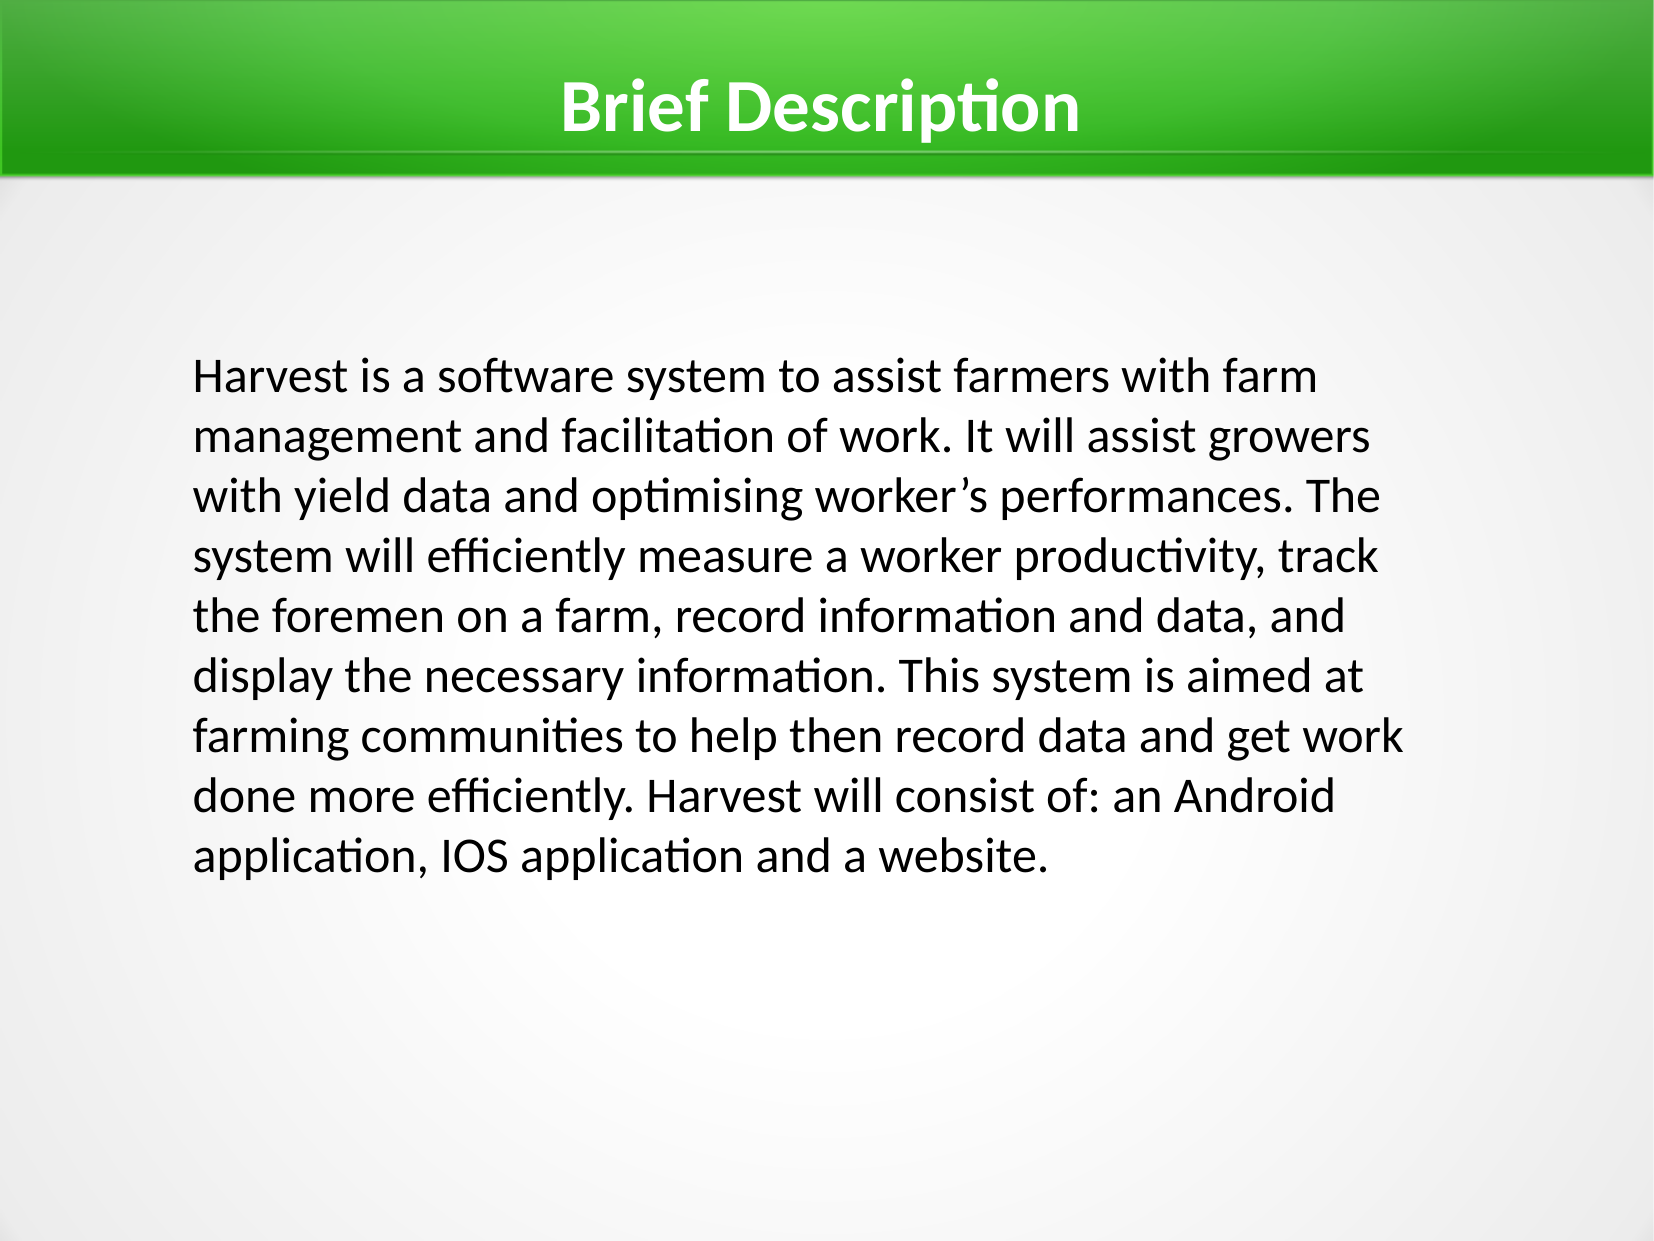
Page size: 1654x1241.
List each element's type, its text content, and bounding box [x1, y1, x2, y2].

text_box Harvest is a software system to assist farmers with farm management and facilitation of work. It will assist growers with yield data and optimising worker’s performances. The system will efficiently measure a worker productivity, track the foremen on a farm, record information and data, and display the necessary information. This system is aimed at farming communities to help then record data and get work done more efficiently. Harvest will consist of: an Android application, IOS application and a website. [177, 334, 1454, 896]
text_box Brief Description [80, 48, 1563, 155]
